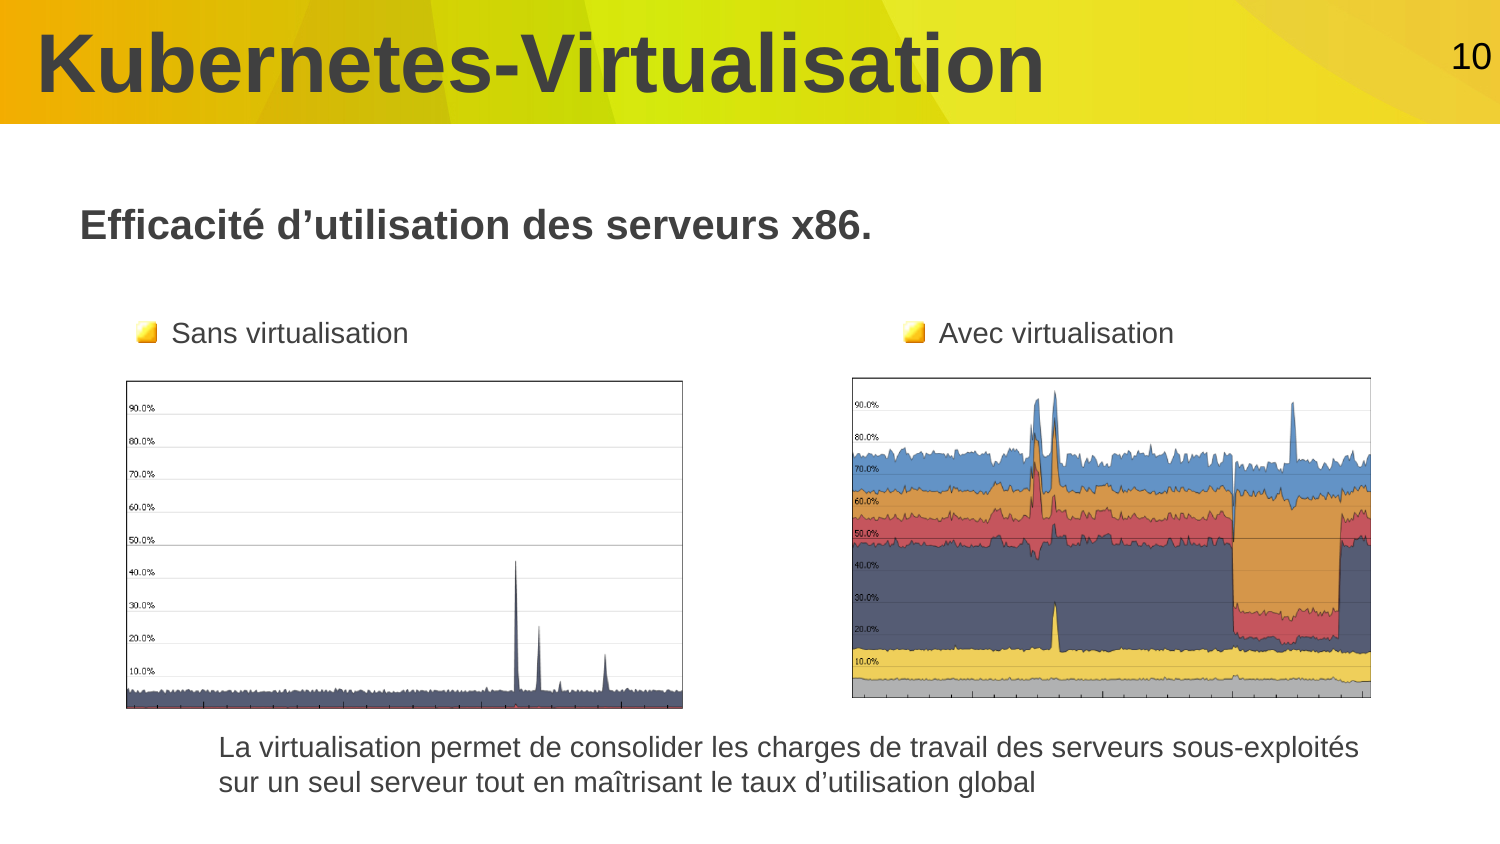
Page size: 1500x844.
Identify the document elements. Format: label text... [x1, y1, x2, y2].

text_box Kubernetes-Virtualisation [0, 0, 1498, 130]
text_box Avec virtualisation [838, 307, 1500, 531]
text_box Sans virtualisation [70, 307, 838, 531]
picture [903, 321, 925, 343]
picture [0, 0, 1500, 844]
text_box Efficacité d’utilisation des serveurs x86. [64, 185, 1459, 261]
picture [136, 321, 157, 343]
text_box <numéro> [1321, 35, 1493, 106]
text_box La virtualisation permet de consolider les charges de travail des serveurs sous-exploités sur un seul serveur tout en maîtrisant le taux d’utilisation global [118, 720, 1406, 839]
